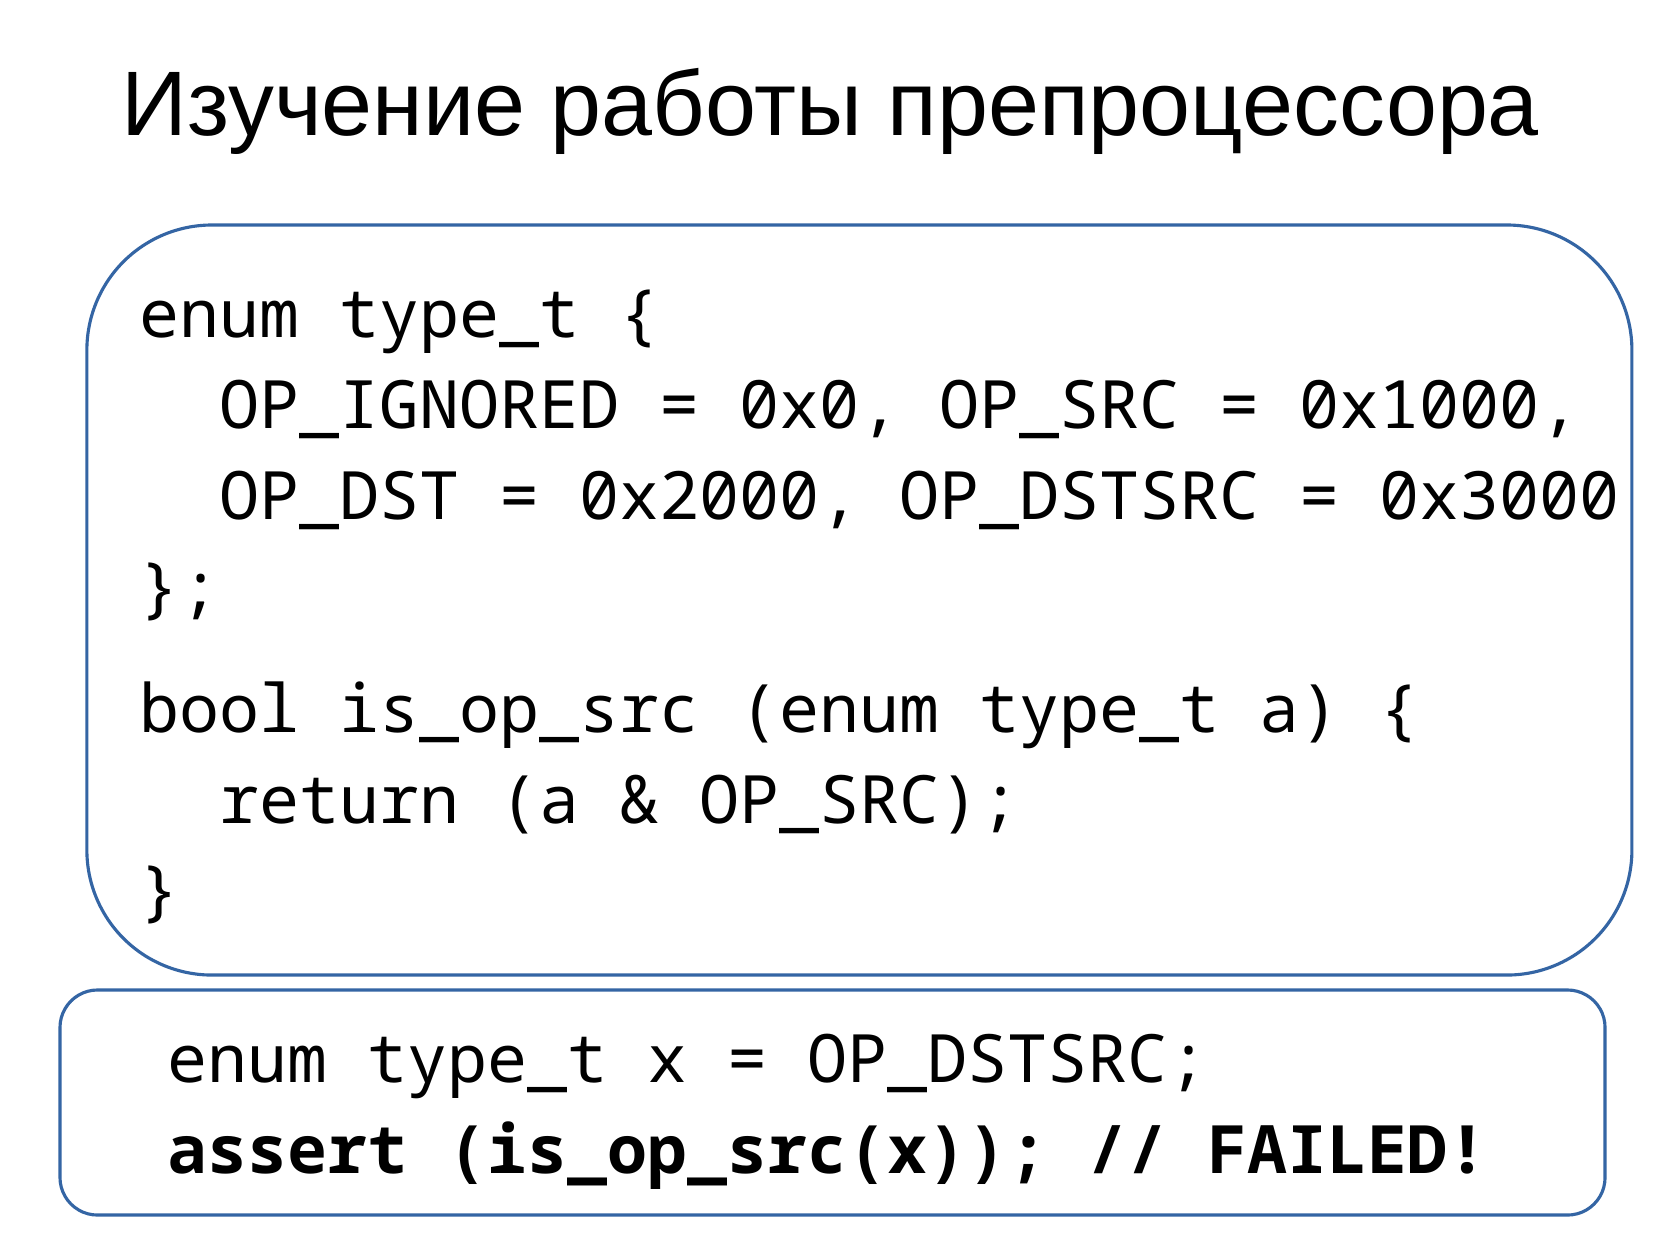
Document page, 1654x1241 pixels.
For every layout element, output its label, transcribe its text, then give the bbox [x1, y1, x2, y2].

text_box enum type_t x = OP_DSTSRC; assert (is_op_src(x)); // FAILED! [60, 990, 1606, 1216]
title Изучение работы препроцессора [86, 0, 1576, 208]
text_box enum type_t { OP_IGNORED = 0x0, OP_SRC = 0x1000, OP_DST = 0x2000, OP_DSTSRC = 0x3000 }; bool is_op_src (enum type_t a) { return (a & OP_SRC); } [86, 225, 1632, 976]
